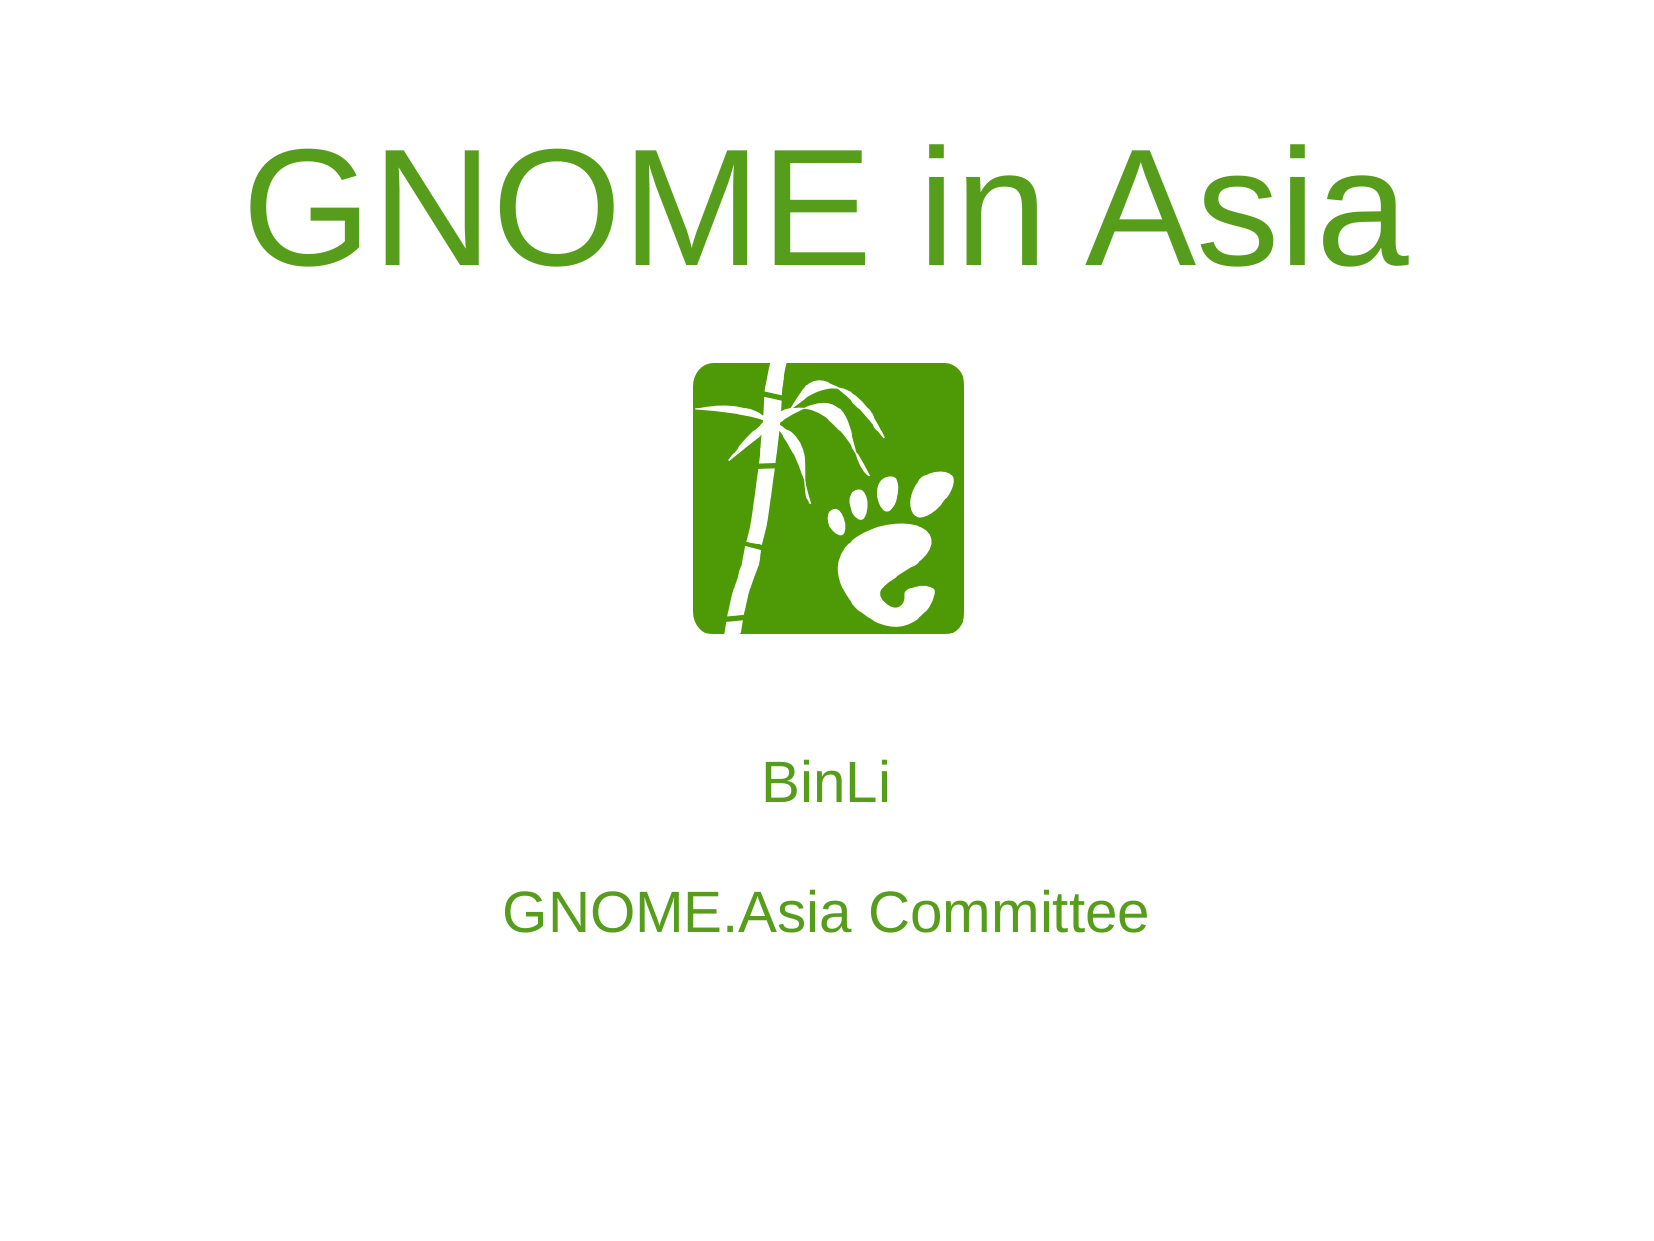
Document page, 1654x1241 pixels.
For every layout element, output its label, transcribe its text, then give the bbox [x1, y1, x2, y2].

picture [693, 363, 964, 634]
subtitle GNOME in Asia BinLi GNOME.Asia Committee [82, 49, 1571, 1010]
